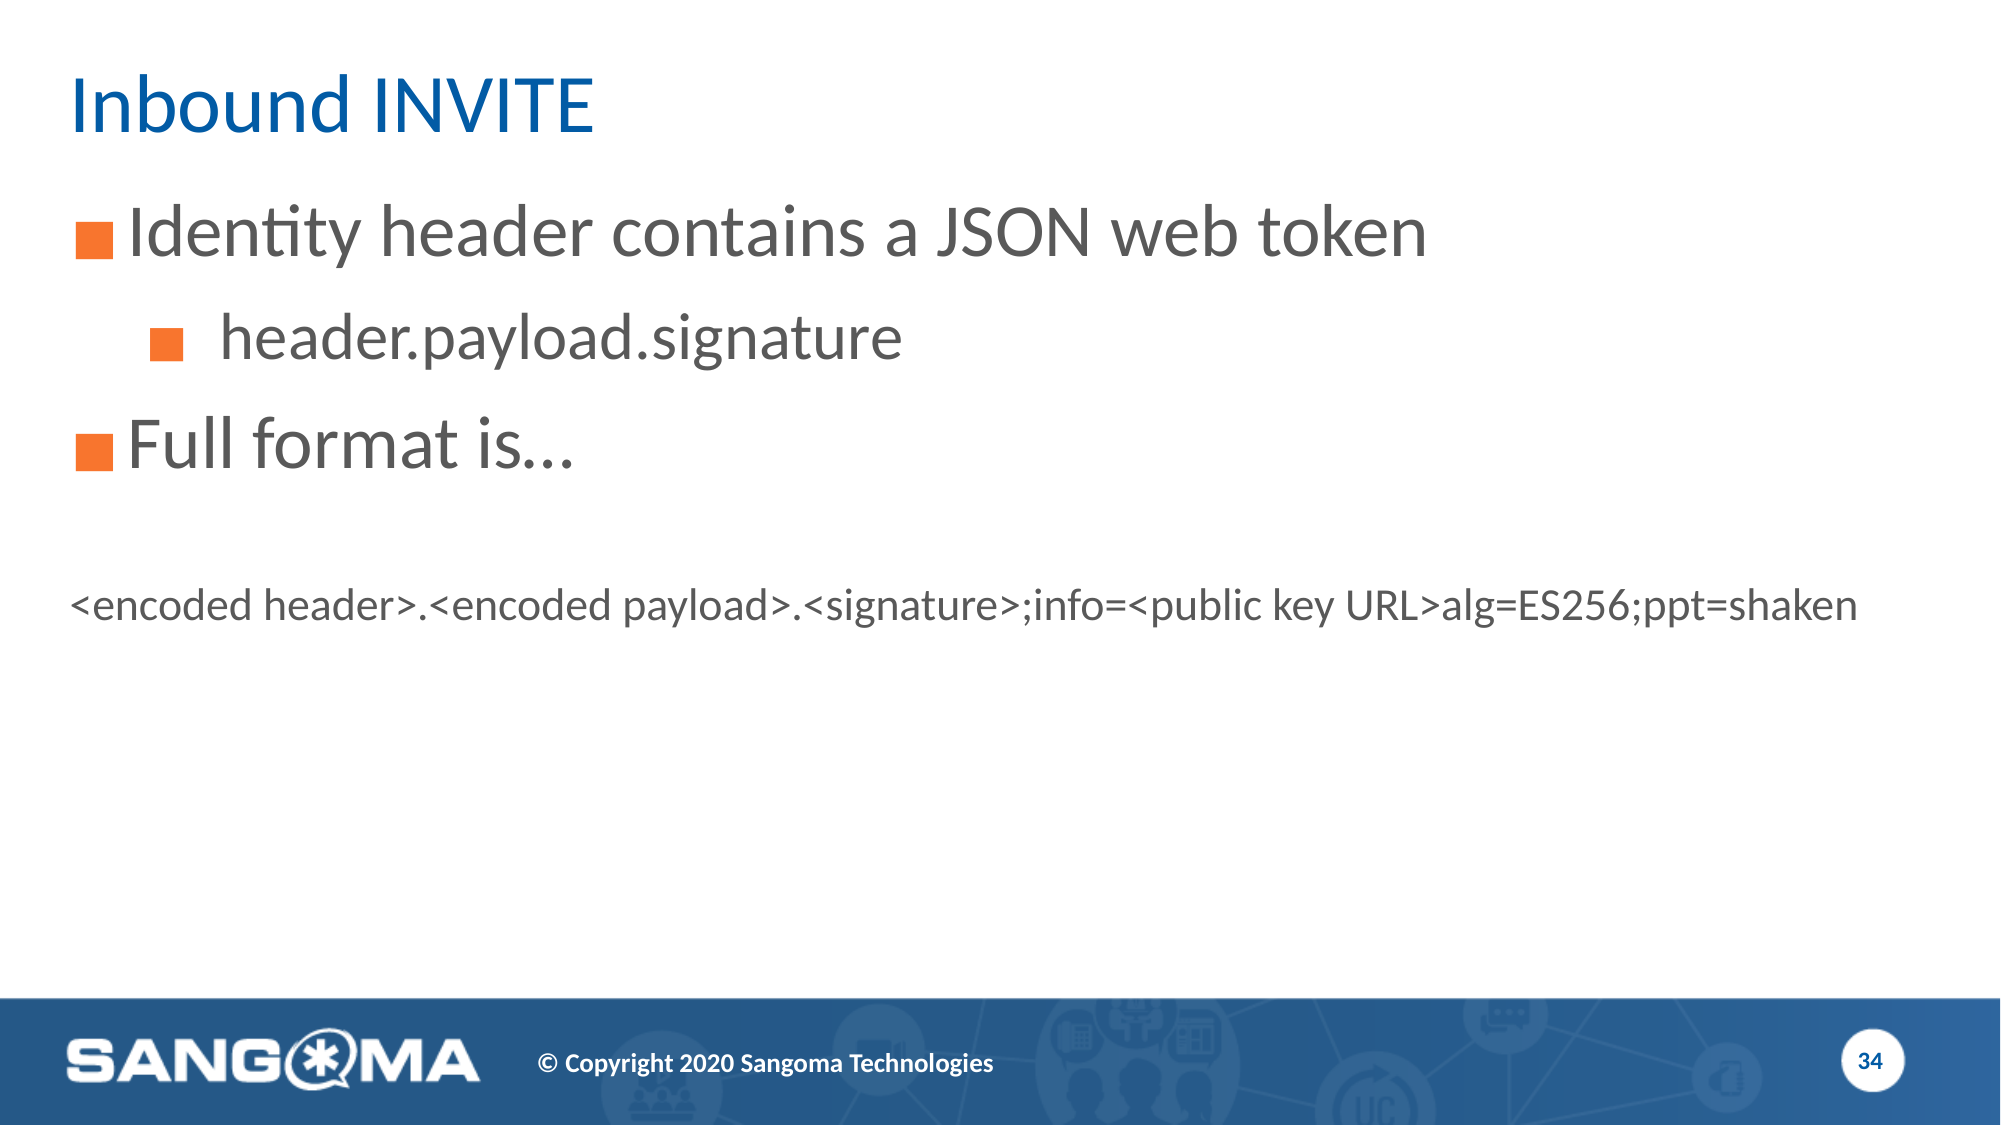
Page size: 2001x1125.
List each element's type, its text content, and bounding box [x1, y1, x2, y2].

picture [0, 0, 2001, 1125]
list Identity header contains a JSON web token header.payload.signature Full format is… <encoded header>.<encoded payload>.<signature>;info=<public key URL>alg=ES256;ppt=shaken [54, 174, 1945, 999]
title Inbound INVITE [54, 48, 1945, 164]
